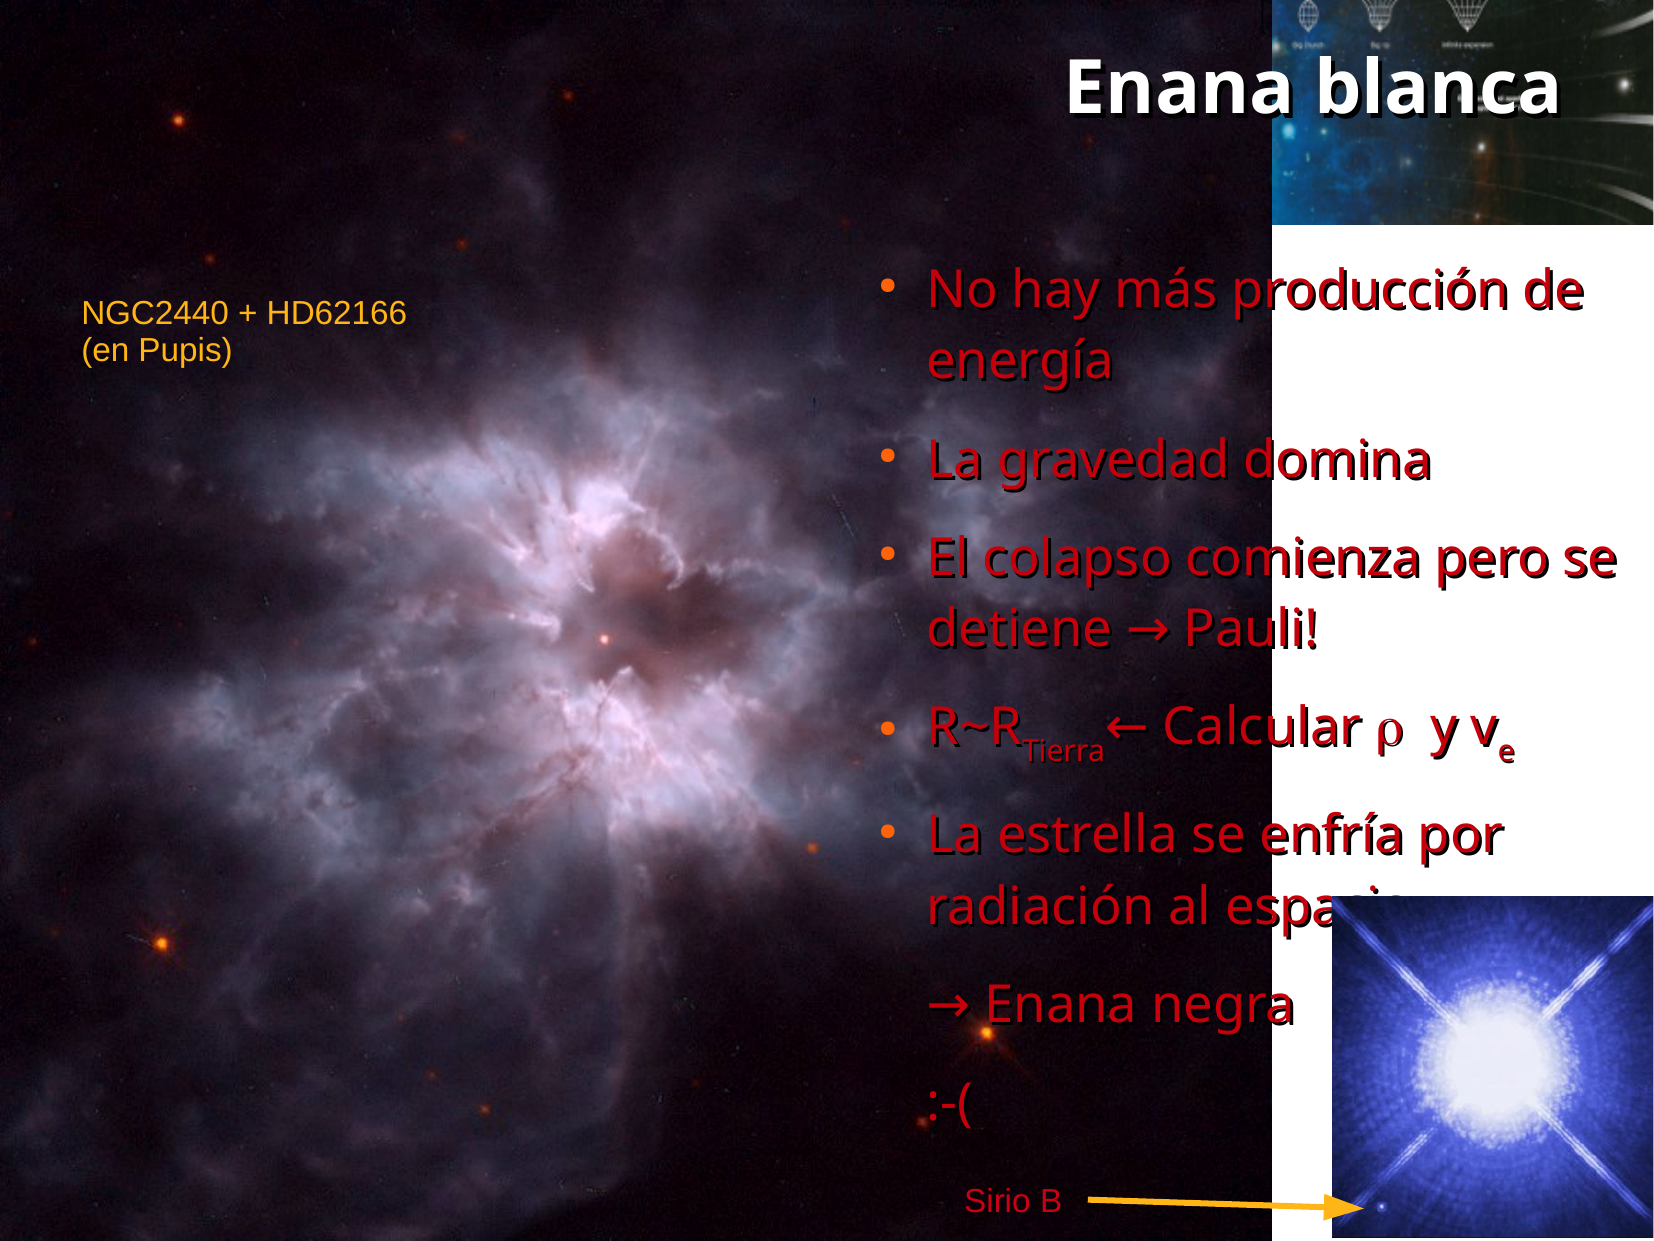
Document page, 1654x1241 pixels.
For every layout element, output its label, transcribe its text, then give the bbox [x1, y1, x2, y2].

text_box NGC2440 + HD62166 (en Pupis) [66, 287, 423, 384]
list No hay más producción de energía La gravedad domina El colapso comienza pero se detiene → Pauli! R~RTierra← Calcular r y ve La estrella se enfría por radiación al espacio → Enana negra :-( [862, 251, 1622, 1146]
picture [1332, 896, 1654, 1238]
picture [0, 0, 1654, 1241]
text_box Sirio B [949, 1175, 1100, 1231]
title Enana blanca [75, 19, 1564, 151]
